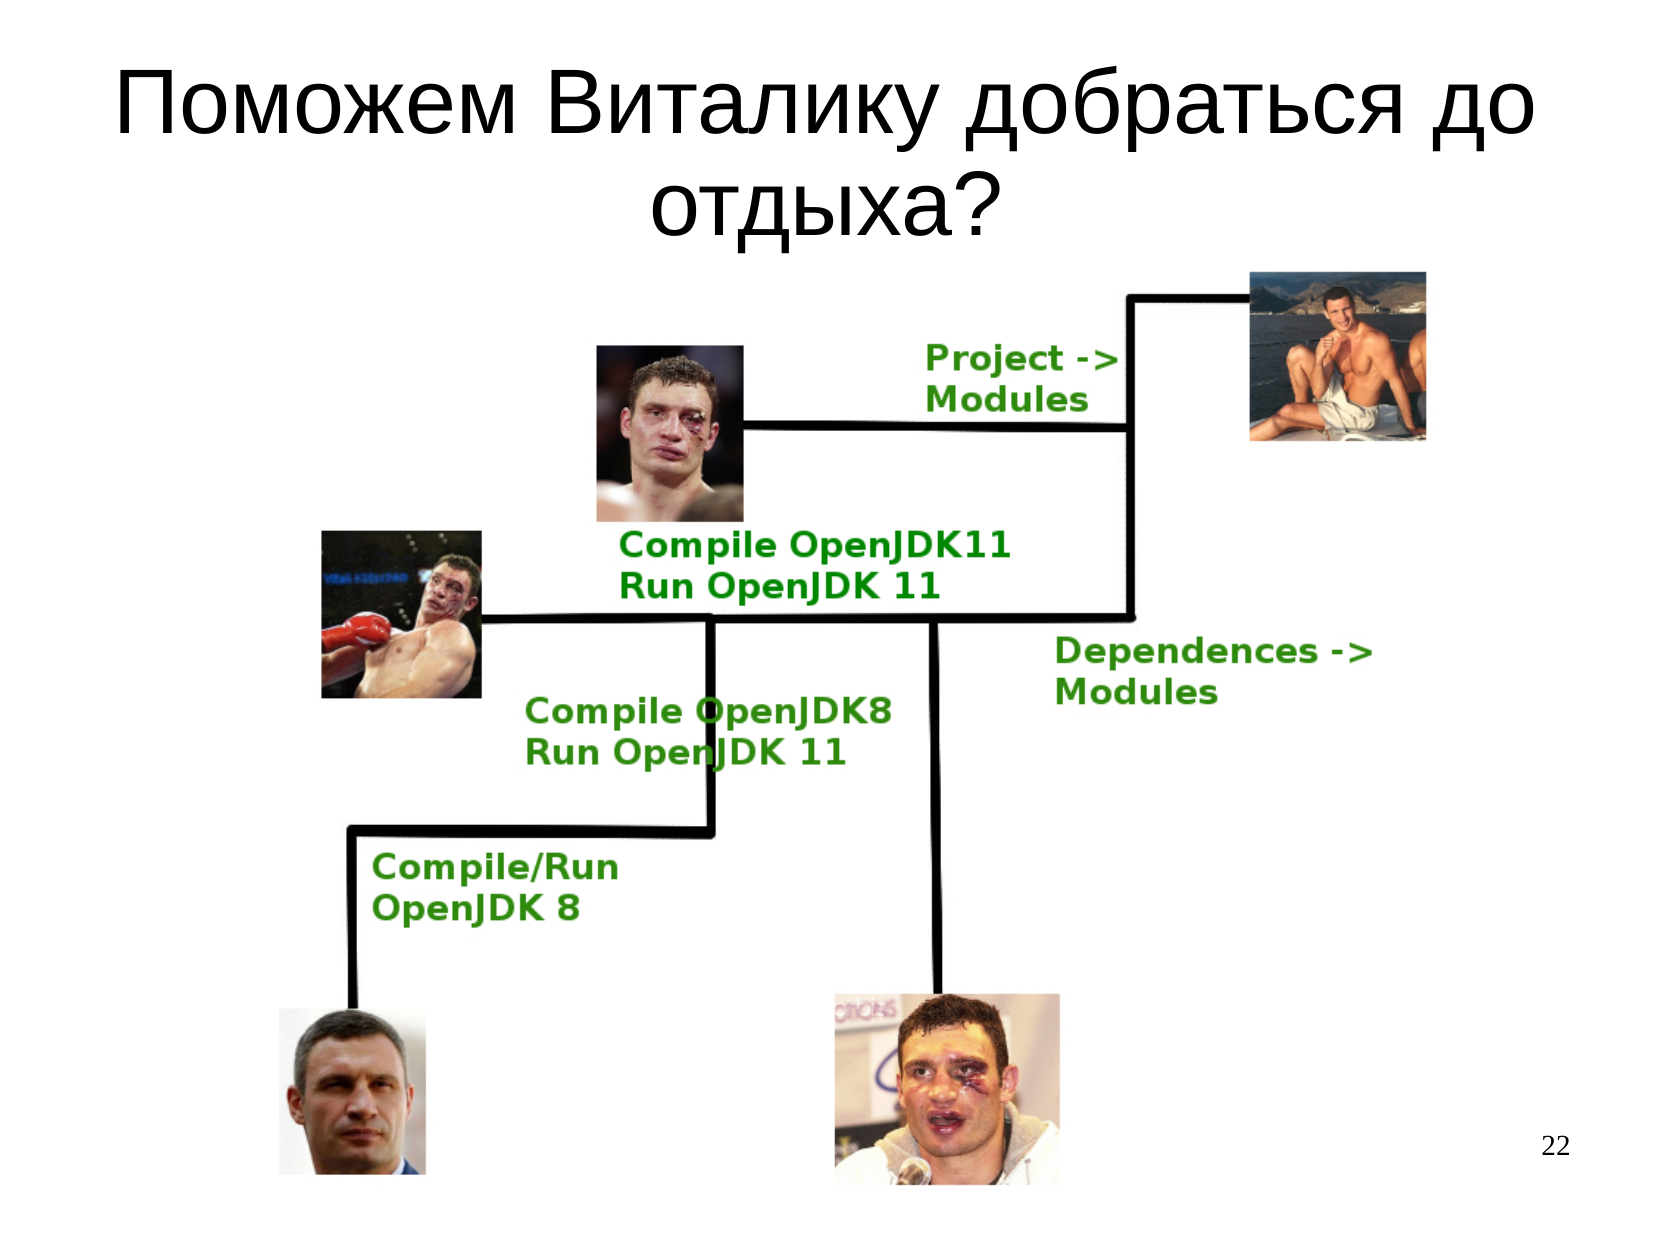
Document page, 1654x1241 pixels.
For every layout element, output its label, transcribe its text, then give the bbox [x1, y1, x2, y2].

picture [129, 256, 1447, 1197]
title Поможем Виталику добраться до отдыха? [82, 49, 1571, 257]
